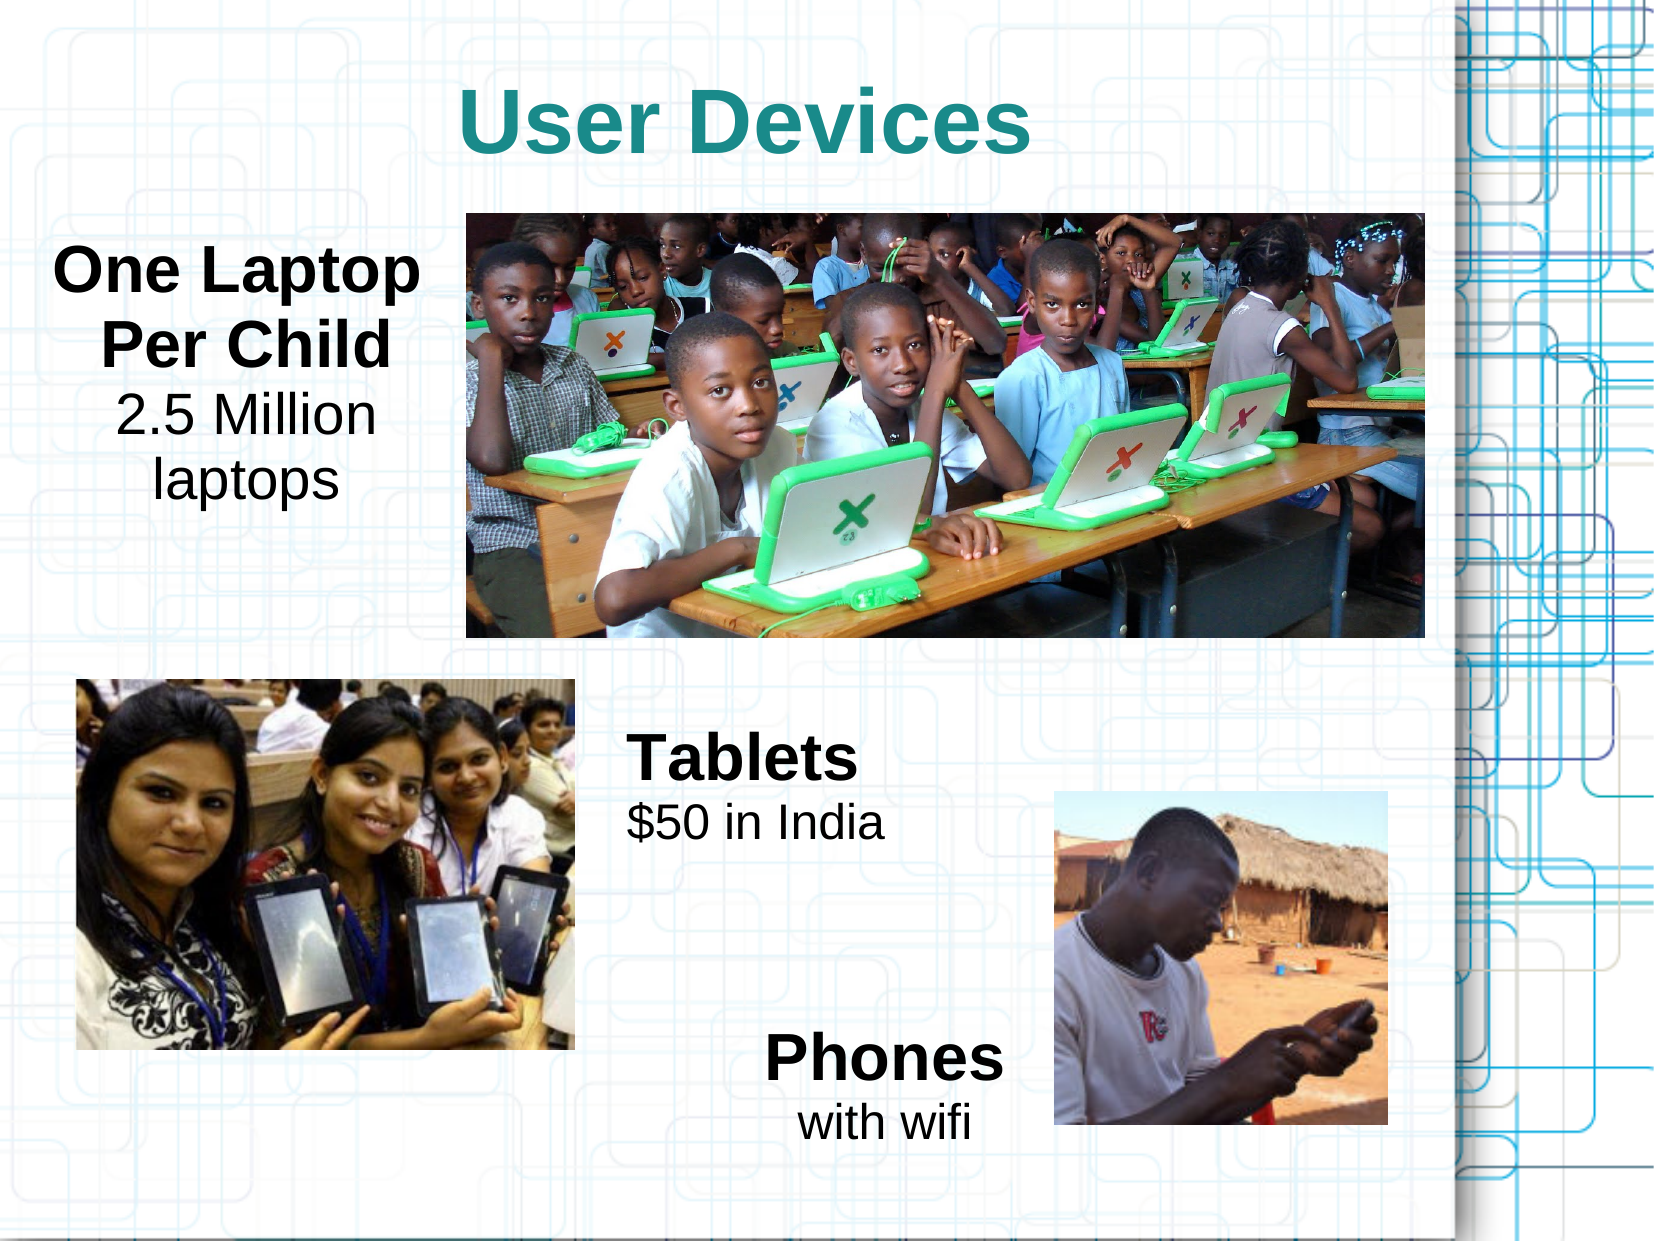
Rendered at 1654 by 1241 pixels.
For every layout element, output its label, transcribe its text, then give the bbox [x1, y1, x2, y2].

text_box Tablets $50 in India [612, 712, 901, 858]
text_box One Laptop Per Child 2.5 Million laptops [37, 225, 457, 520]
text_box Phones with wifi [750, 1012, 1021, 1163]
picture [0, 0, 1654, 1241]
title User Devices [66, 17, 1426, 226]
